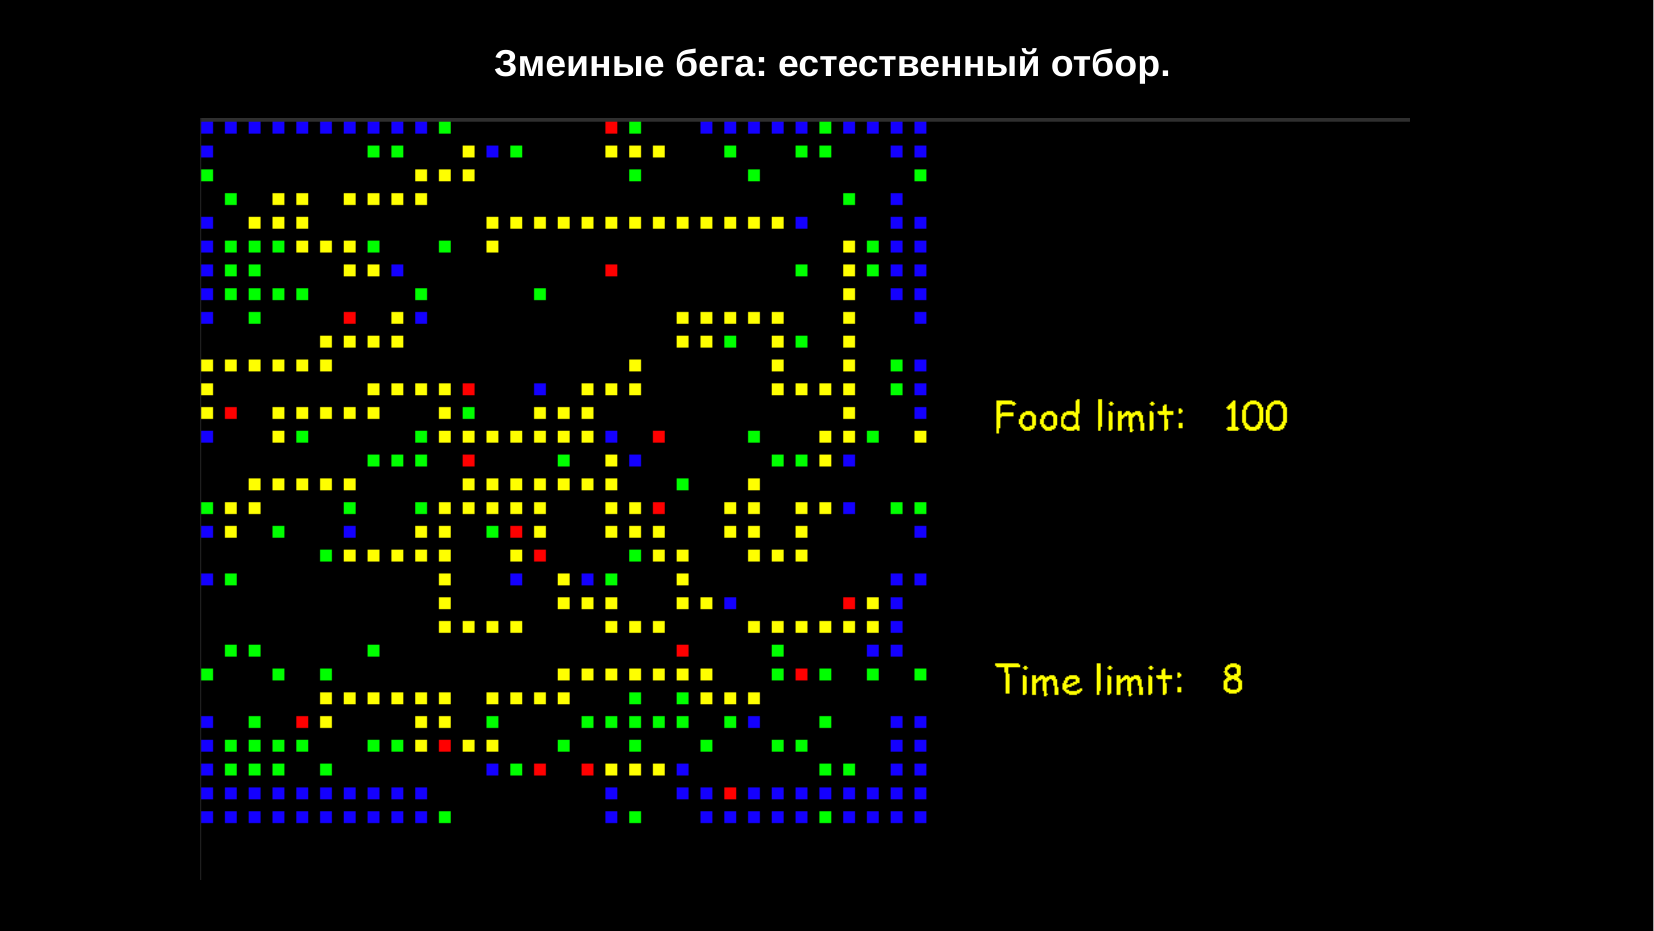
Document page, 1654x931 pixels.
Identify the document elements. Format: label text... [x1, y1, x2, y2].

text_box Змеиные бега: естественный отбор. [295, 35, 1371, 93]
picture [0, 0, 1654, 931]
